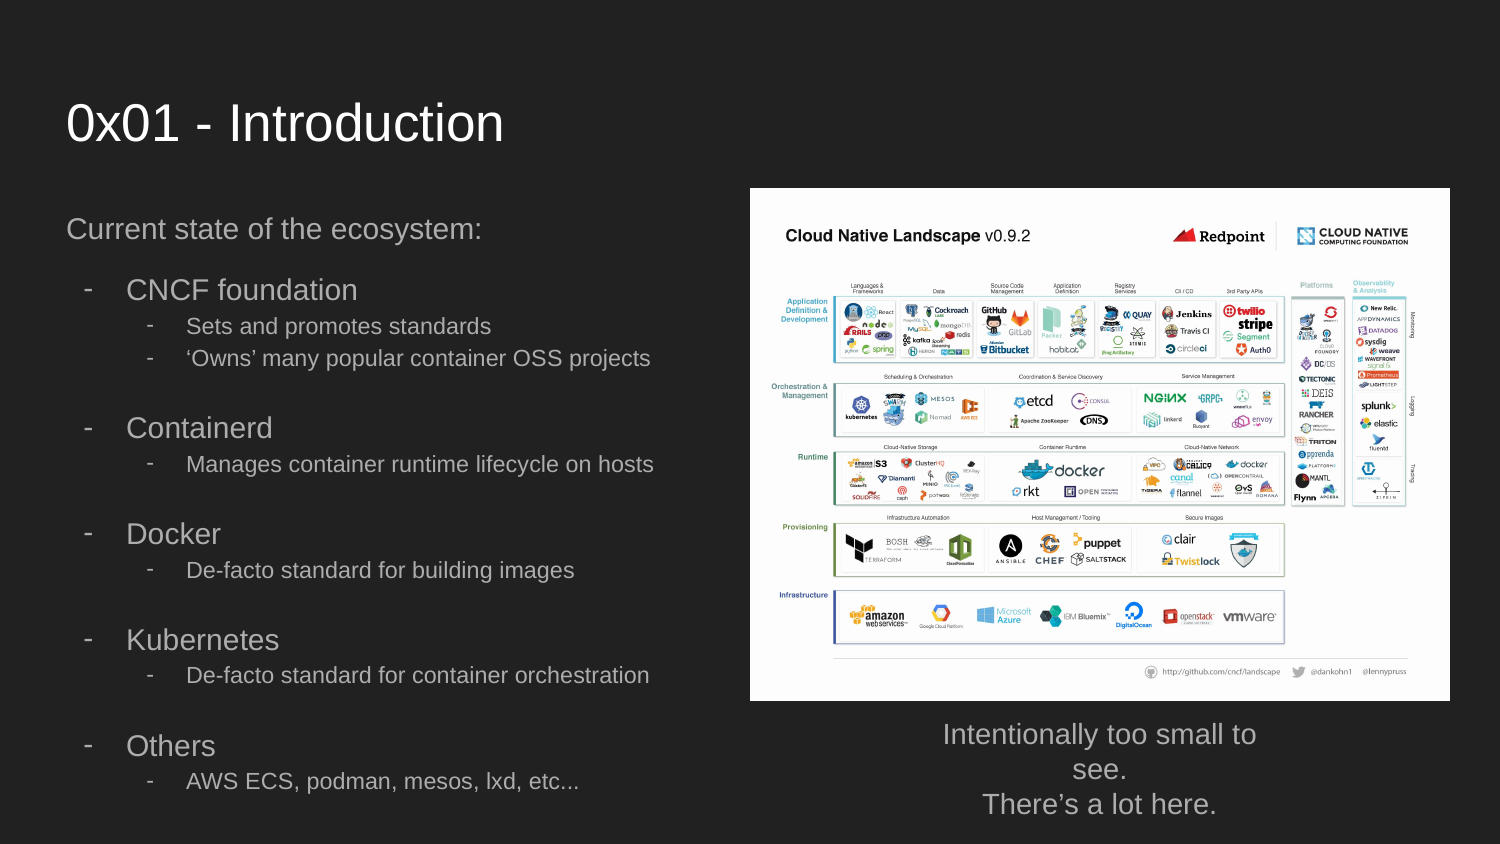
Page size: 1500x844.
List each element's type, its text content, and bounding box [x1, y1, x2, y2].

text_box Intentionally too small to see. There’s a lot here. [896, 700, 1304, 836]
picture [750, 188, 1450, 701]
list Current state of the ecosystem: CNCF foundation Sets and promotes standards ‘Owns’ many popular container OSS projects Containerd Manages container runtime lifecycle on hosts Docker De-facto standard for building images Kubernetes De-facto standard for container orchestration Others AWS ECS, podman, mesos, lxd, etc... [51, 189, 750, 815]
title 0x01 - Introduction [51, 72, 1449, 167]
